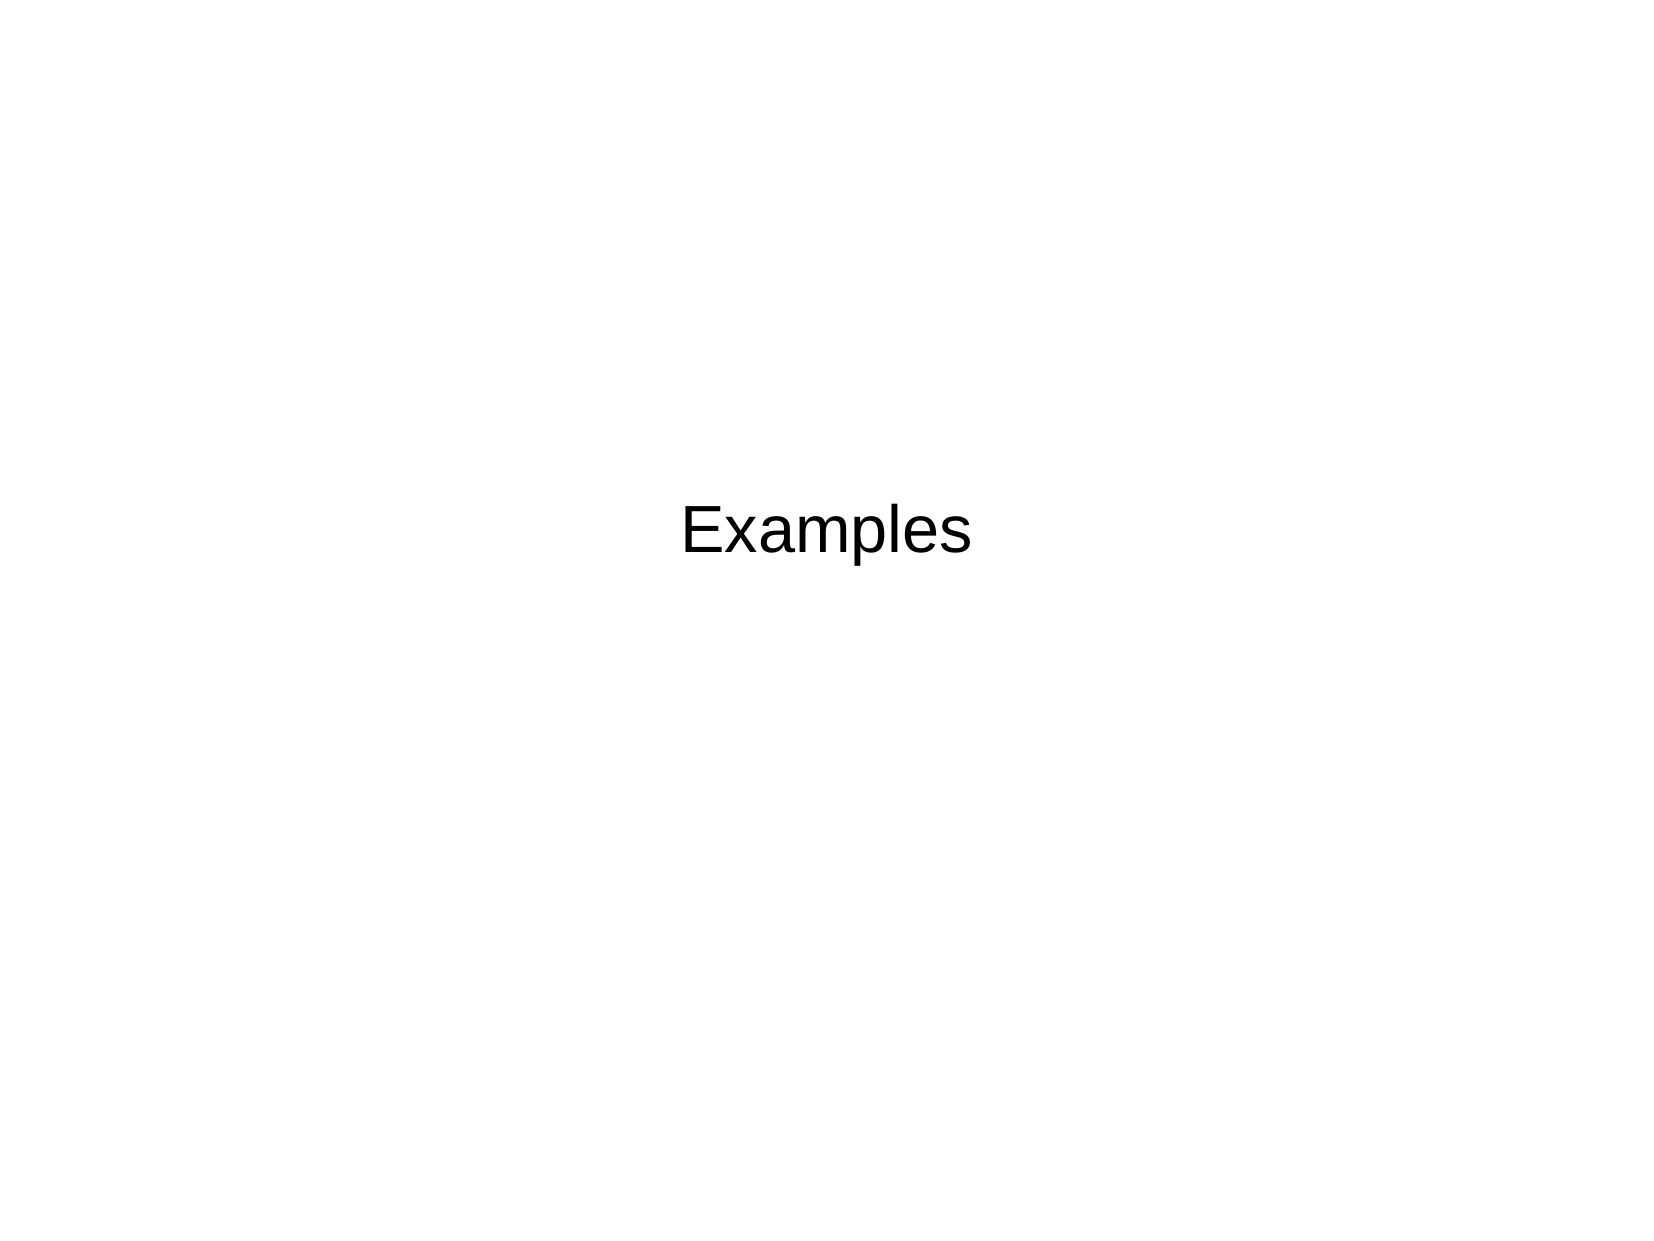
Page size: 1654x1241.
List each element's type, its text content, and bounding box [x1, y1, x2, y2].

subtitle Examples [82, 49, 1571, 1010]
